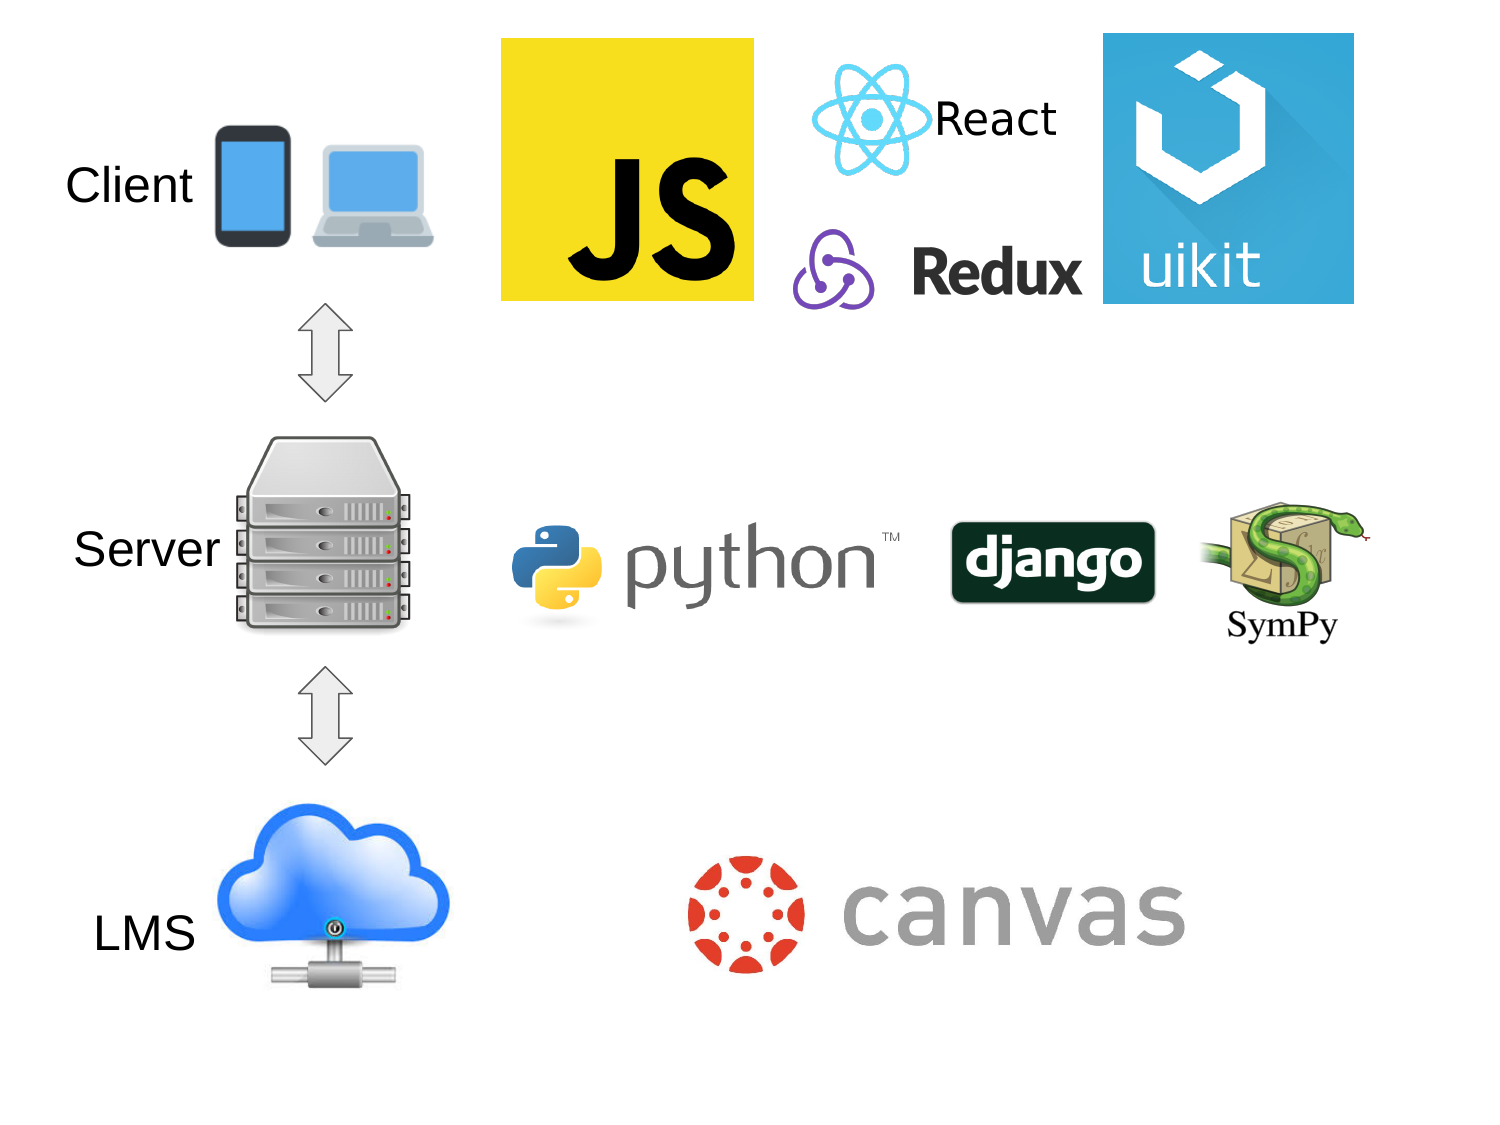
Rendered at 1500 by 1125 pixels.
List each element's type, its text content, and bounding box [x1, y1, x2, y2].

picture [672, 772, 1200, 1057]
picture [501, 33, 1354, 355]
text_box Server [59, 501, 226, 624]
picture [803, 60, 1056, 183]
picture [447, 441, 1184, 684]
picture [201, 100, 452, 268]
text_box [298, 303, 353, 398]
picture [1190, 488, 1376, 660]
picture [212, 774, 455, 1017]
text_box LMS [79, 884, 212, 969]
text_box Client [50, 137, 201, 216]
text_box [298, 702, 353, 766]
picture [226, 398, 441, 702]
